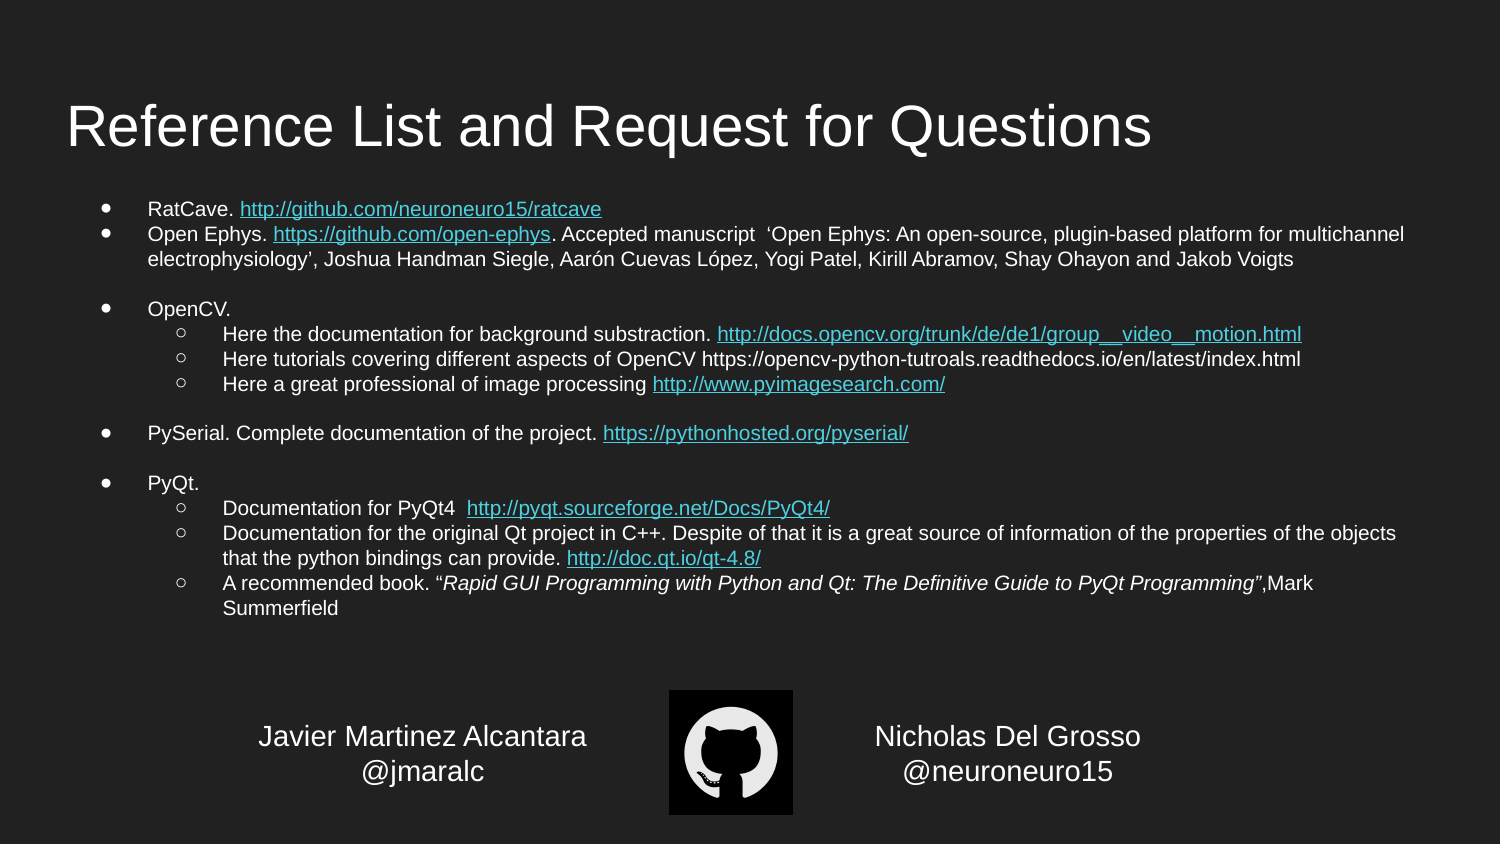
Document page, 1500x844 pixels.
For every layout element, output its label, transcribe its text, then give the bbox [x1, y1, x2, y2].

text_box RatCave. http://github.com/neuroneuro15/ratcave Open Ephys. https://github.com/open-ephys. Accepted manuscript ‘Open Ephys: An open-source, plugin-based platform for multichannel electrophysiology’, Joshua Handman Siegle, Aarón Cuevas López, Yogi Patel, Kirill Abramov, Shay Ohayon and Jakob Voigts OpenCV. Here the documentation for background substraction. http://docs.opencv.org/trunk/de/de1/group__video__motion.html Here tutorials covering different aspects of OpenCV https://opencv-python-tutroals.readthedocs.io/en/latest/index.html Here a great professional of image processing http://www.pyimagesearch.com/ PySerial. Complete documentation of the project. https://pythonhosted.org/pyserial/ PyQt. Documentation for PyQt4 http://pyqt.sourceforge.net/Docs/PyQt4/ Documentation for the original Qt project in C++. Despite of that it is a great source of information of the properties of the objects that the python bindings can provide. http://doc.qt.io/qt-4.8/ A recommended book. “Rapid GUI Programming with Python and Qt: The Definitive Guide to PyQt Programming”,Mark Summerfield [57, 180, 1428, 670]
picture [669, 690, 793, 815]
title Reference List and Request for Questions [51, 72, 1449, 167]
text_box Javier Martinez Alcantara @jmaralc [181, 701, 664, 804]
text_box Nicholas Del Grosso @neuroneuro15 [788, 701, 1228, 804]
